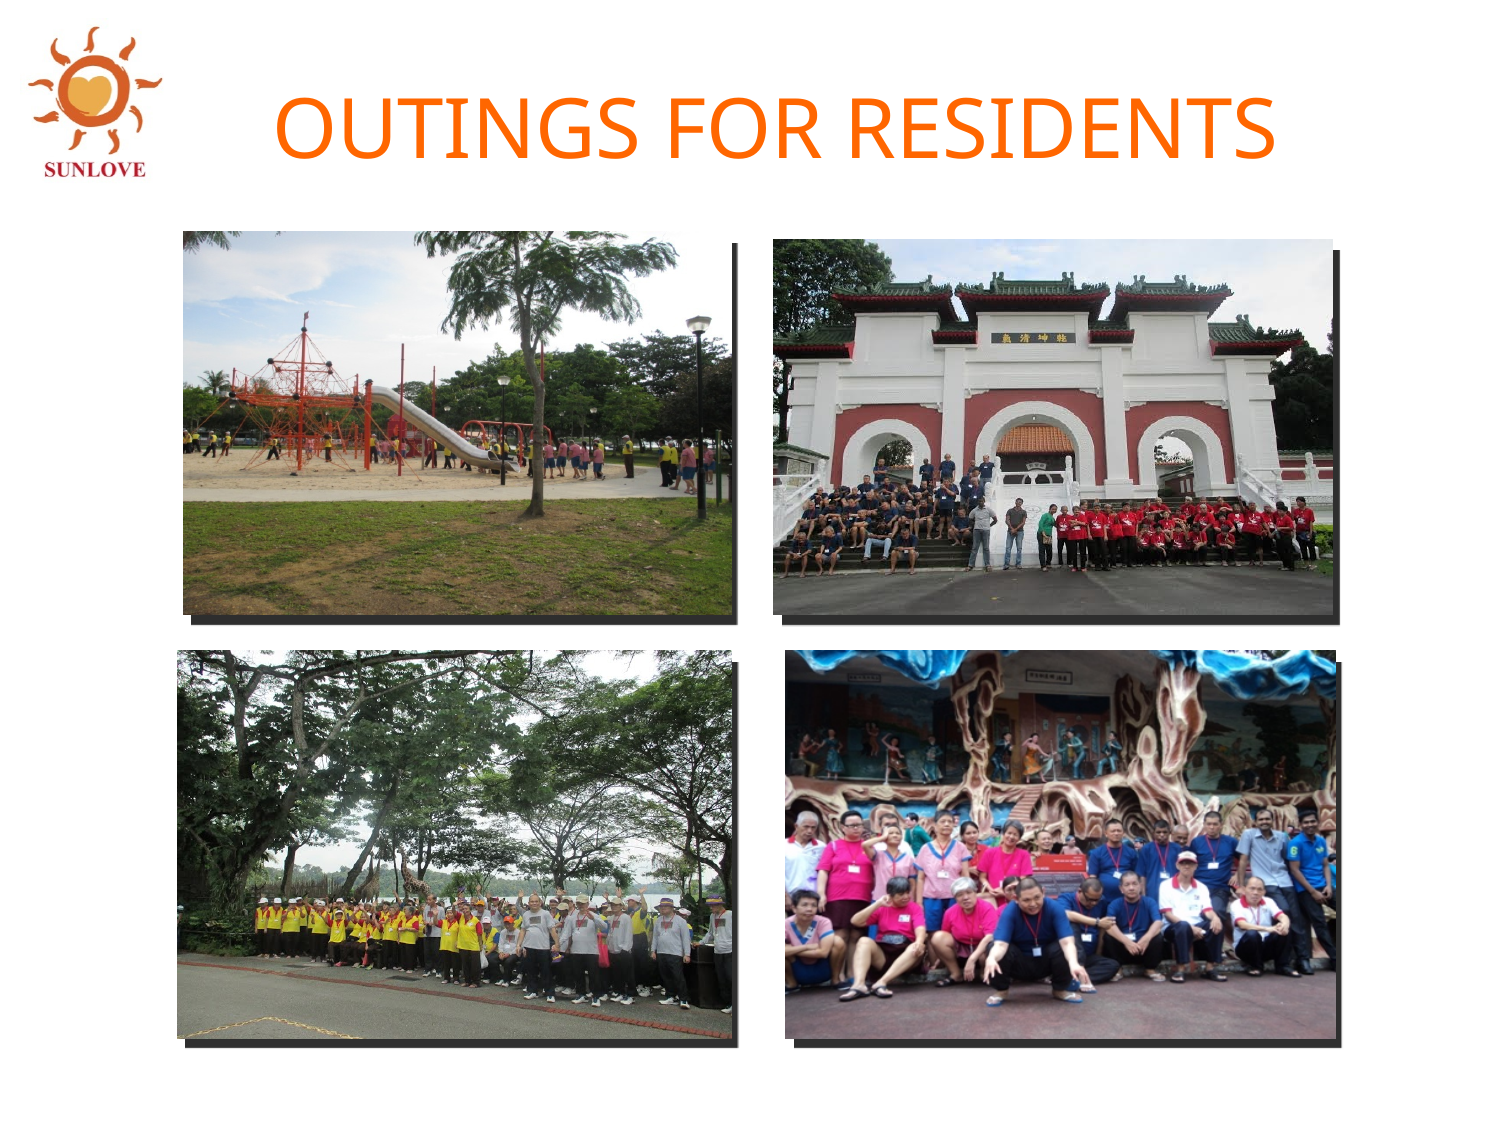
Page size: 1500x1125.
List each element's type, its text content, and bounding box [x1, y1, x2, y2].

title OUTINGS FOR RESIDENTS [94, 31, 1458, 219]
picture [785, 650, 1336, 1039]
picture [183, 231, 732, 615]
picture [177, 650, 732, 1039]
picture [773, 239, 1333, 615]
picture [20, 18, 170, 185]
